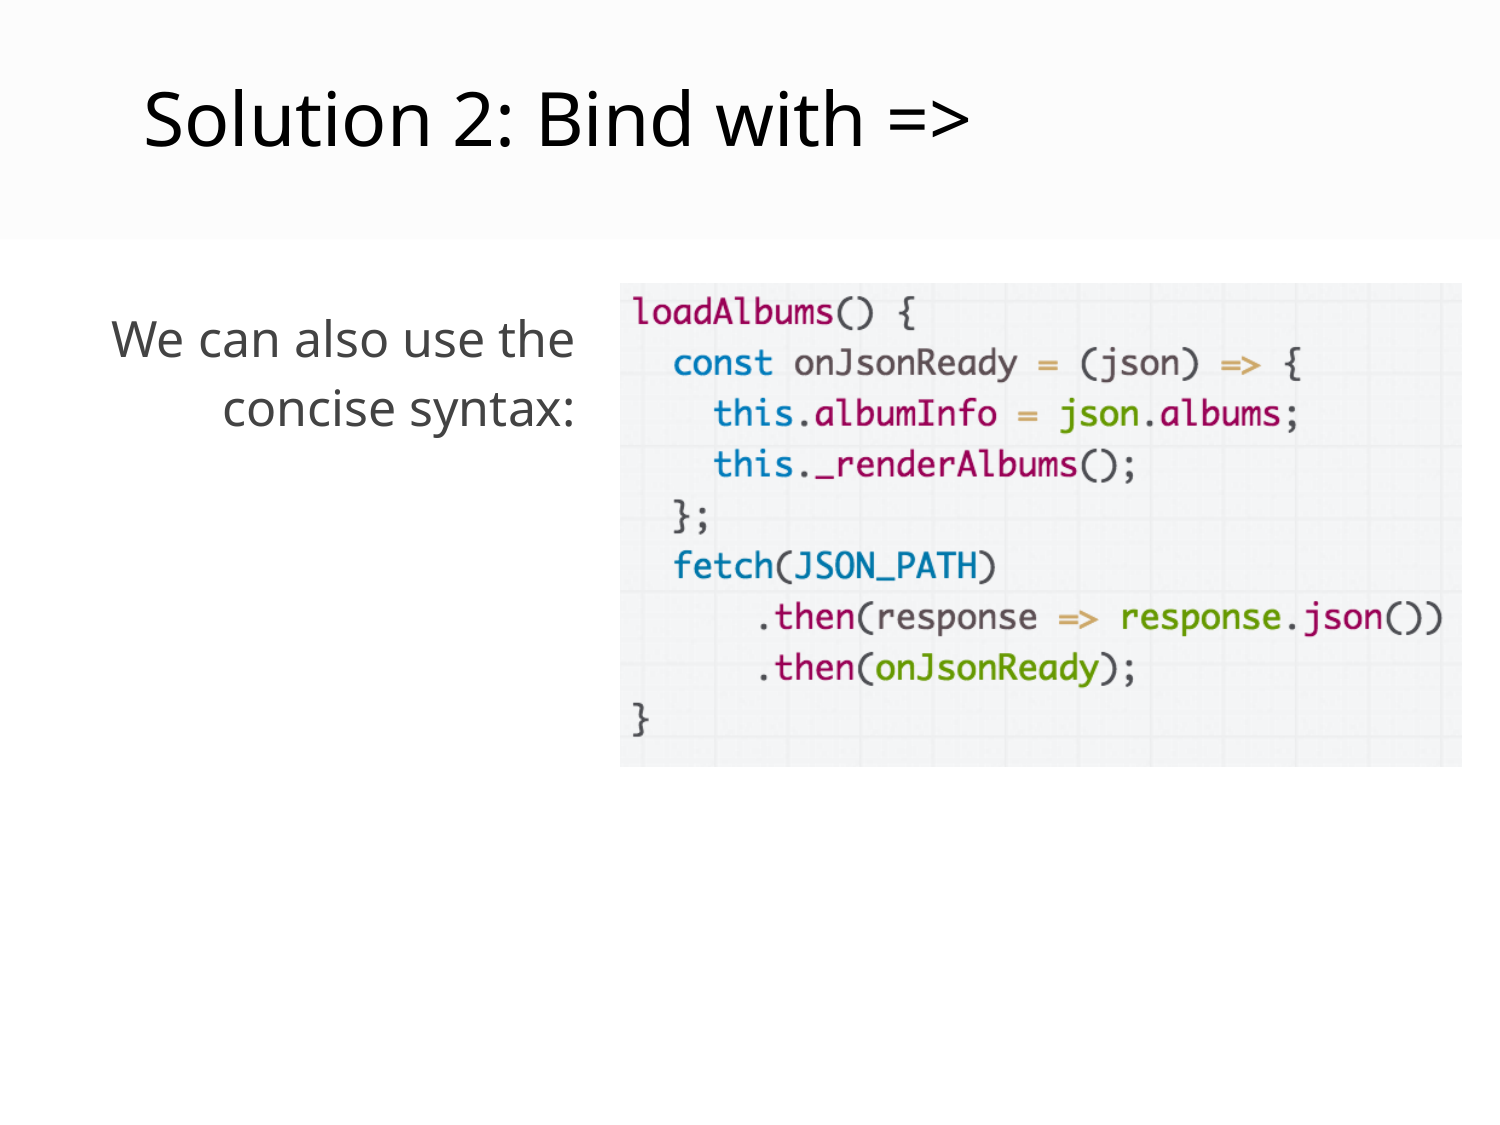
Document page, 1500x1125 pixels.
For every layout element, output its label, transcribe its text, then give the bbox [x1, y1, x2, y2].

list We can also use the concise syntax: [63, 283, 591, 450]
picture [620, 283, 1462, 767]
title Solution 2: Bind with => [128, 56, 1372, 183]
